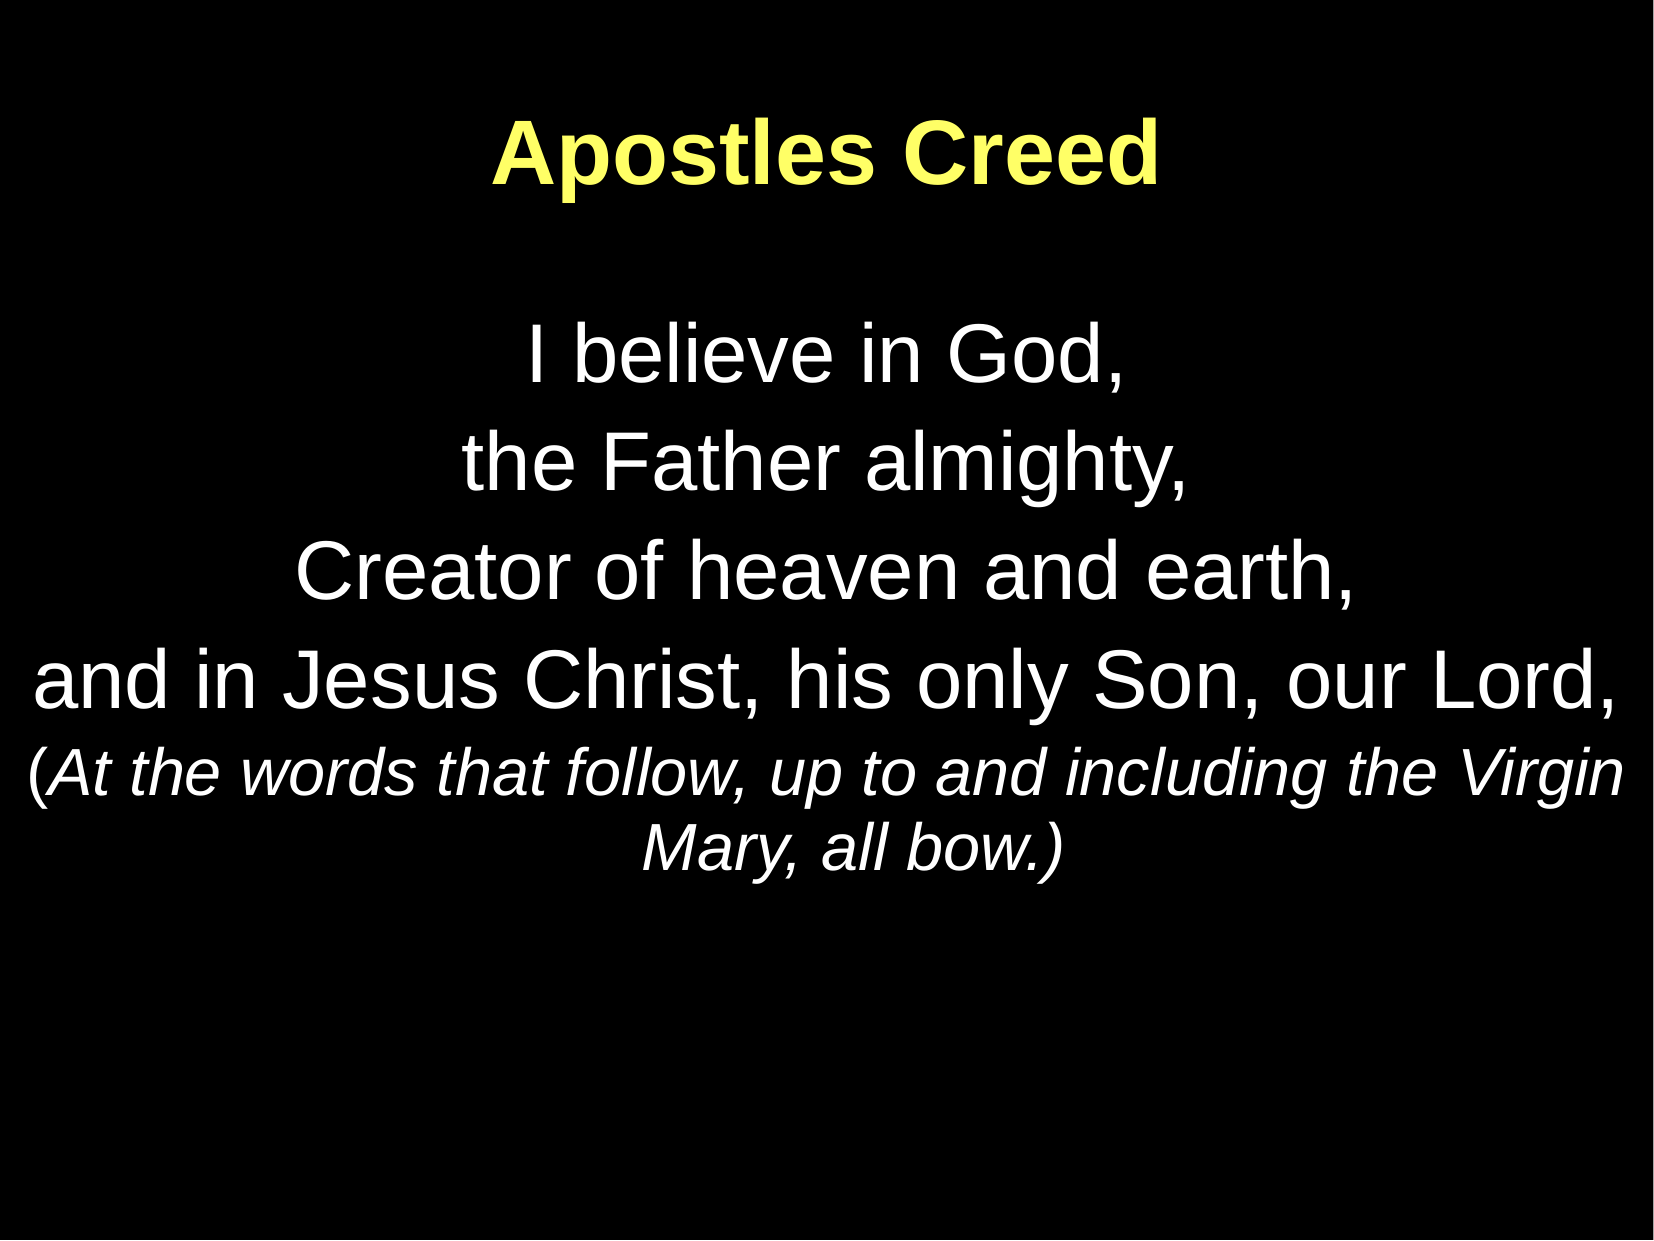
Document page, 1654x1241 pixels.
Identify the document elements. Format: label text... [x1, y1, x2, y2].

title Apostles Creed [82, 49, 1571, 257]
list I believe in God, the Father almighty, Creator of heaven and earth, and in Jesus Christ, his only Son, our Lord, (At the words that follow, up to and including the Virgin Mary, all bow.) [0, 307, 1654, 1241]
